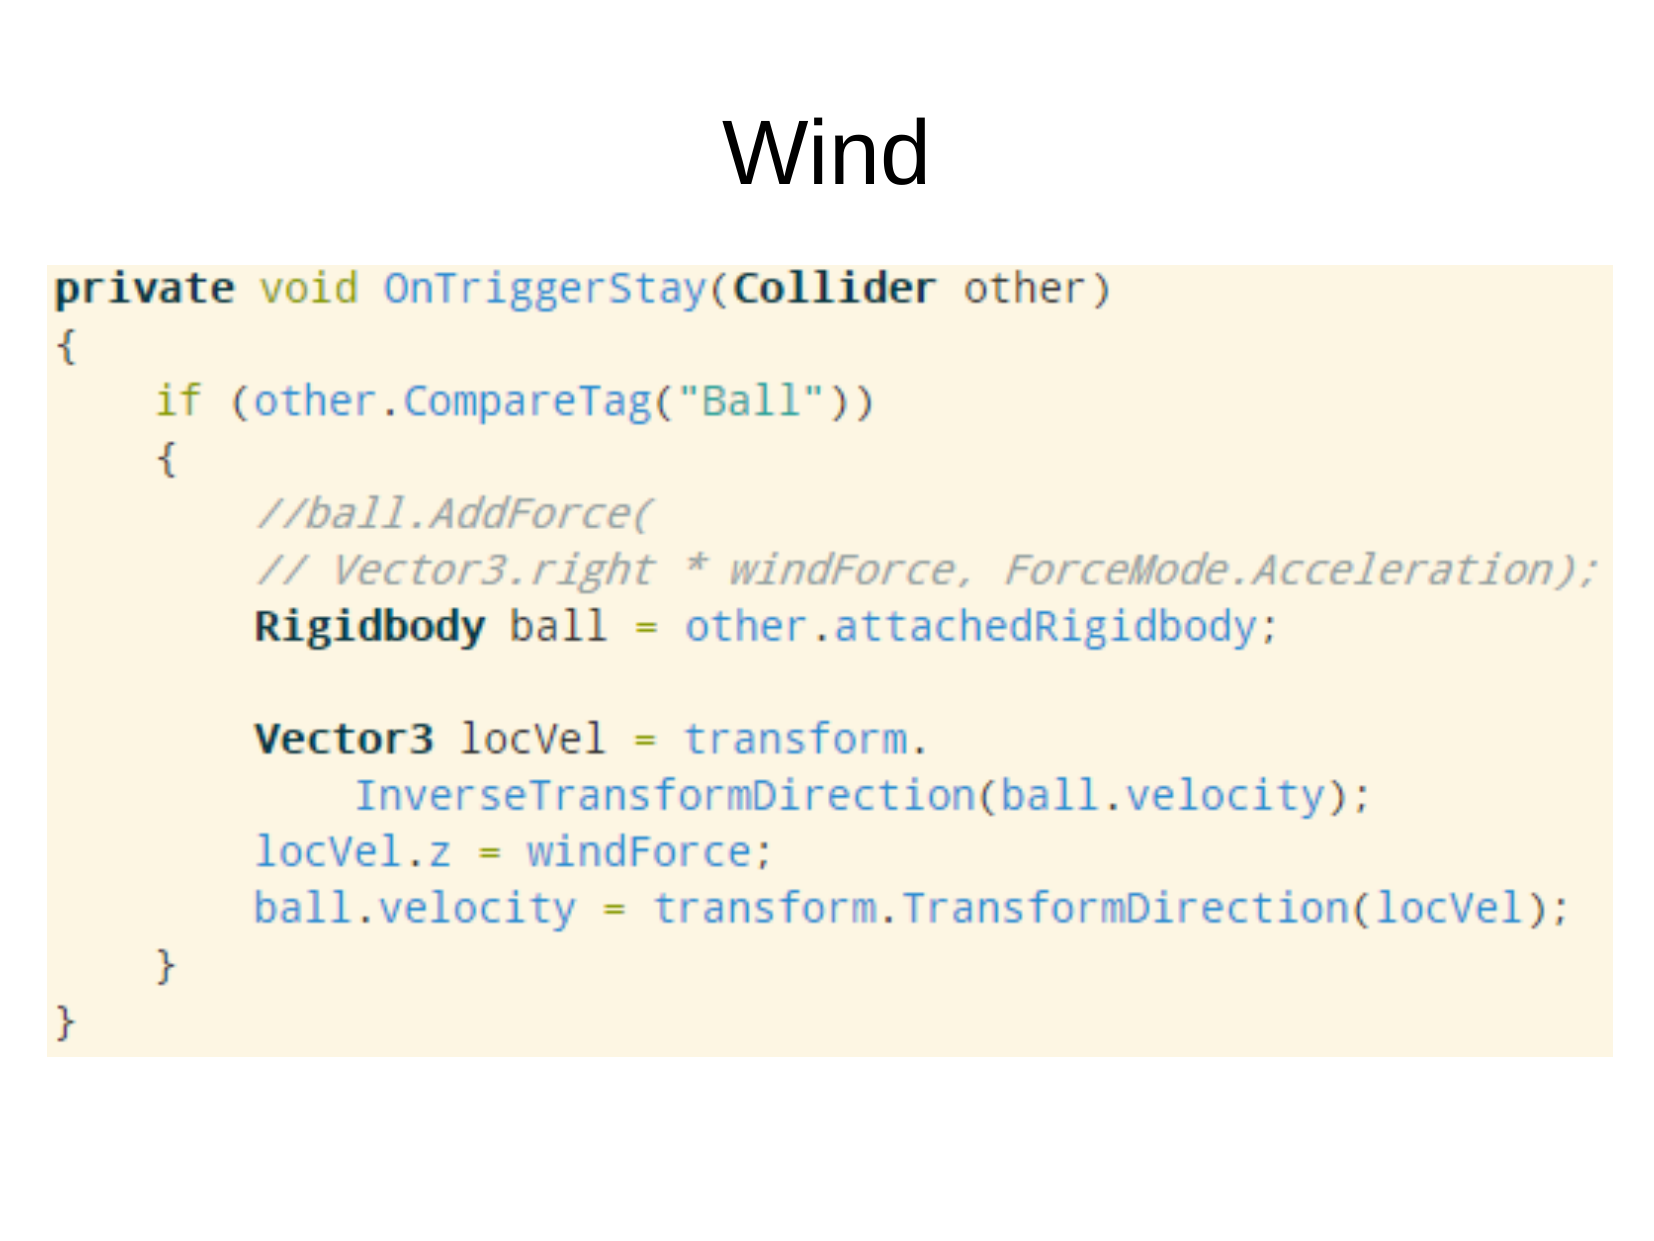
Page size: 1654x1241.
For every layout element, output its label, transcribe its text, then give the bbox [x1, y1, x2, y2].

picture [47, 265, 1613, 1058]
title Wind [82, 49, 1571, 257]
